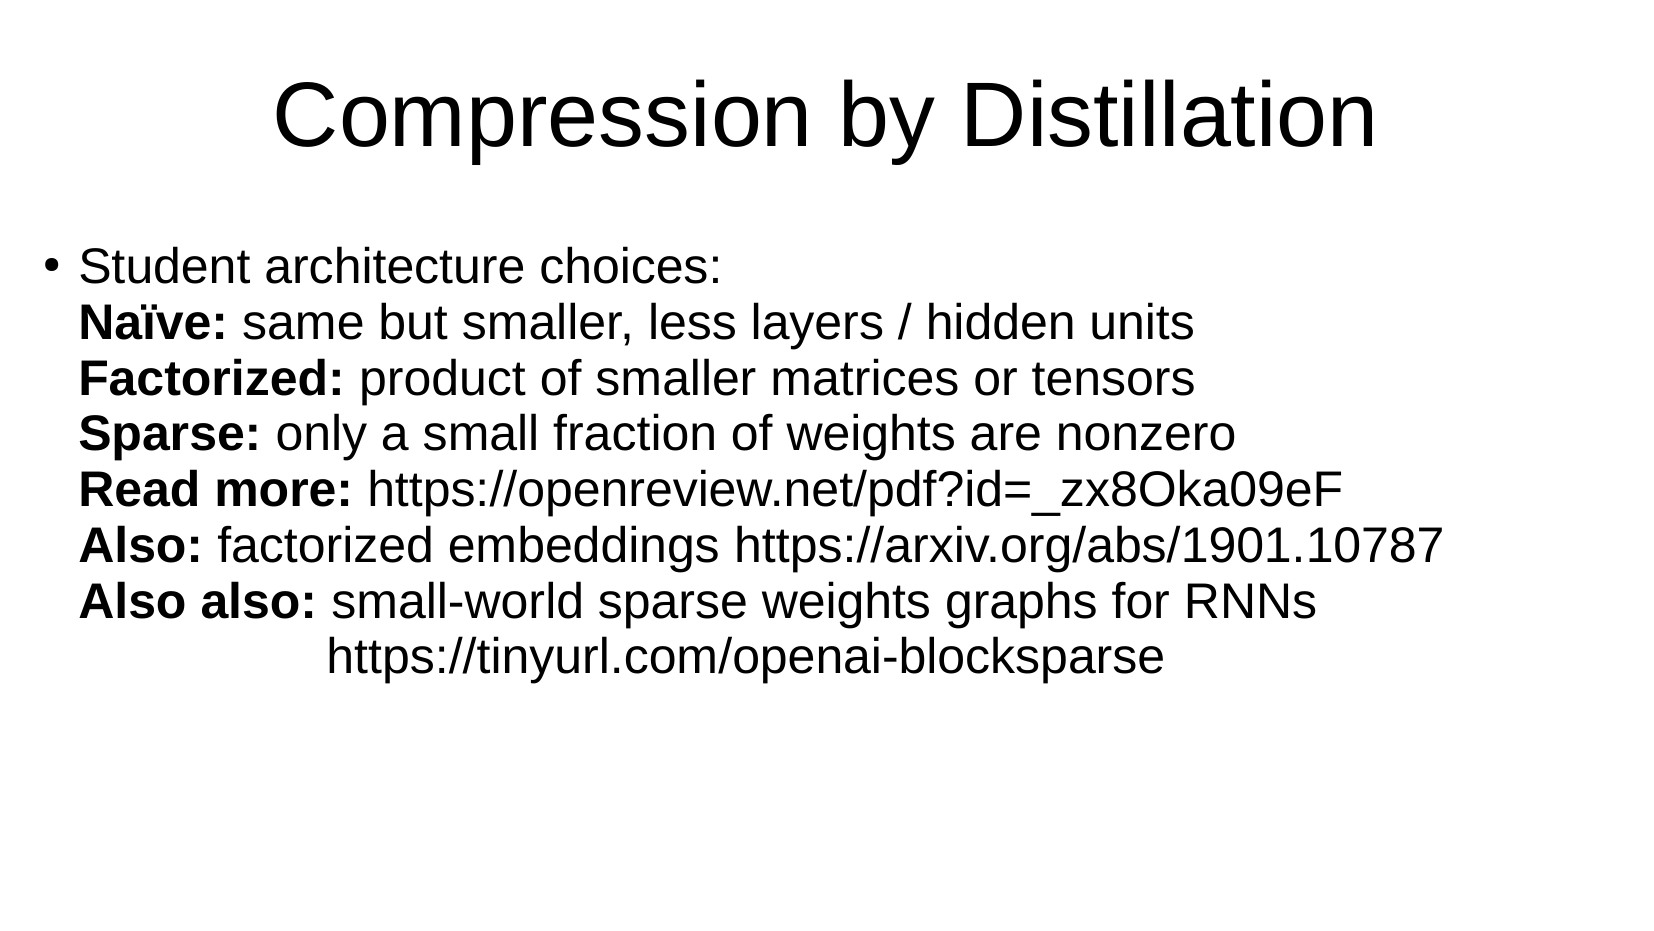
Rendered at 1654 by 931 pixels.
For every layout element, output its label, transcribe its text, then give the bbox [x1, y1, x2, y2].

text_box Student architecture choices: Naïve: same but smaller, less layers / hidden units Factorized: product of smaller matrices or tensors Sparse: only a small fraction of weights are nonzero Read more: https://openreview.net/pdf?id=_zx8Oka09eF Also: factorized embeddings https://arxiv.org/abs/1901.10787 Also also: small-world sparse weights graphs for RNNs https://tinyurl.com/openai-blocksparse [42, 207, 1654, 889]
title Compression by Distillation [82, 37, 1571, 193]
